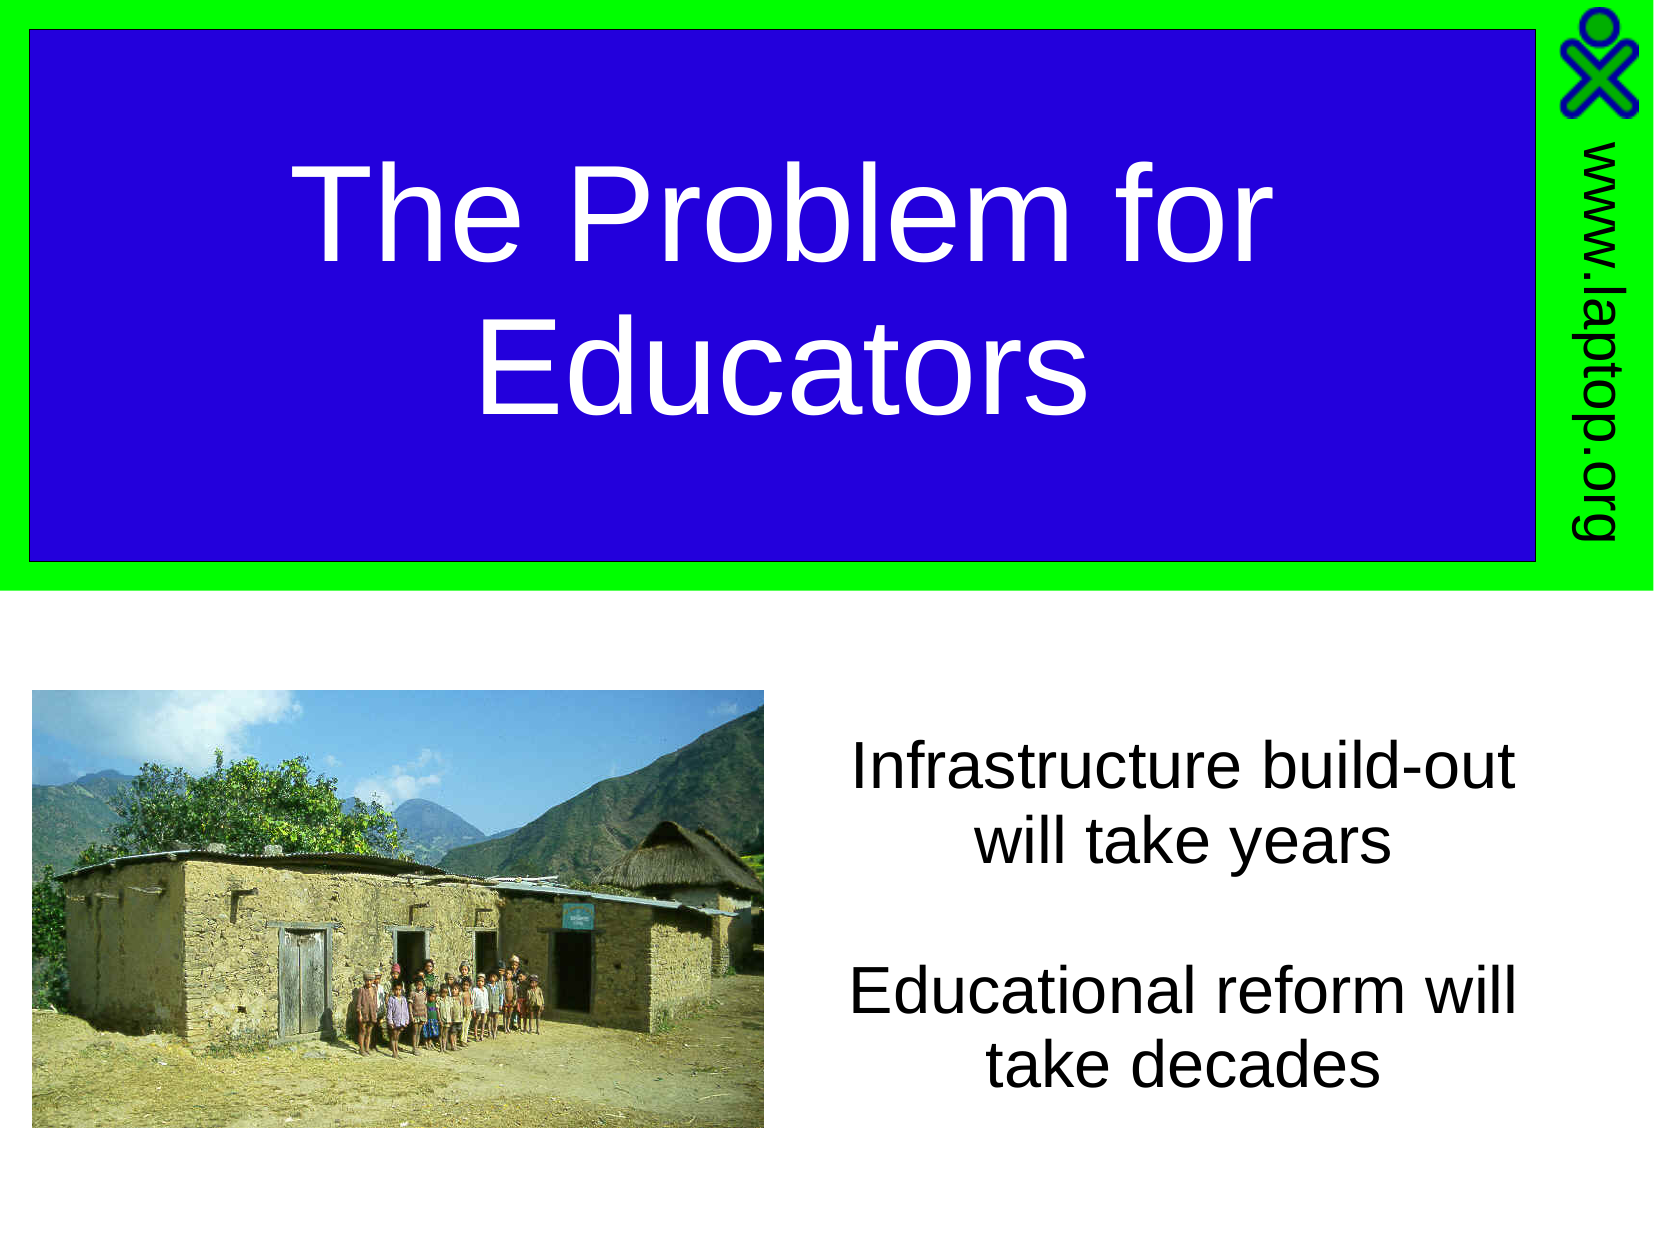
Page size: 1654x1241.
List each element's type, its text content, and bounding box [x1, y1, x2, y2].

title The Problem for Educators [59, 49, 1506, 532]
picture [1559, 7, 1639, 119]
picture [32, 690, 764, 1128]
subtitle Infrastructure build-out will take years Educational reform will take decades [797, 620, 1571, 1211]
